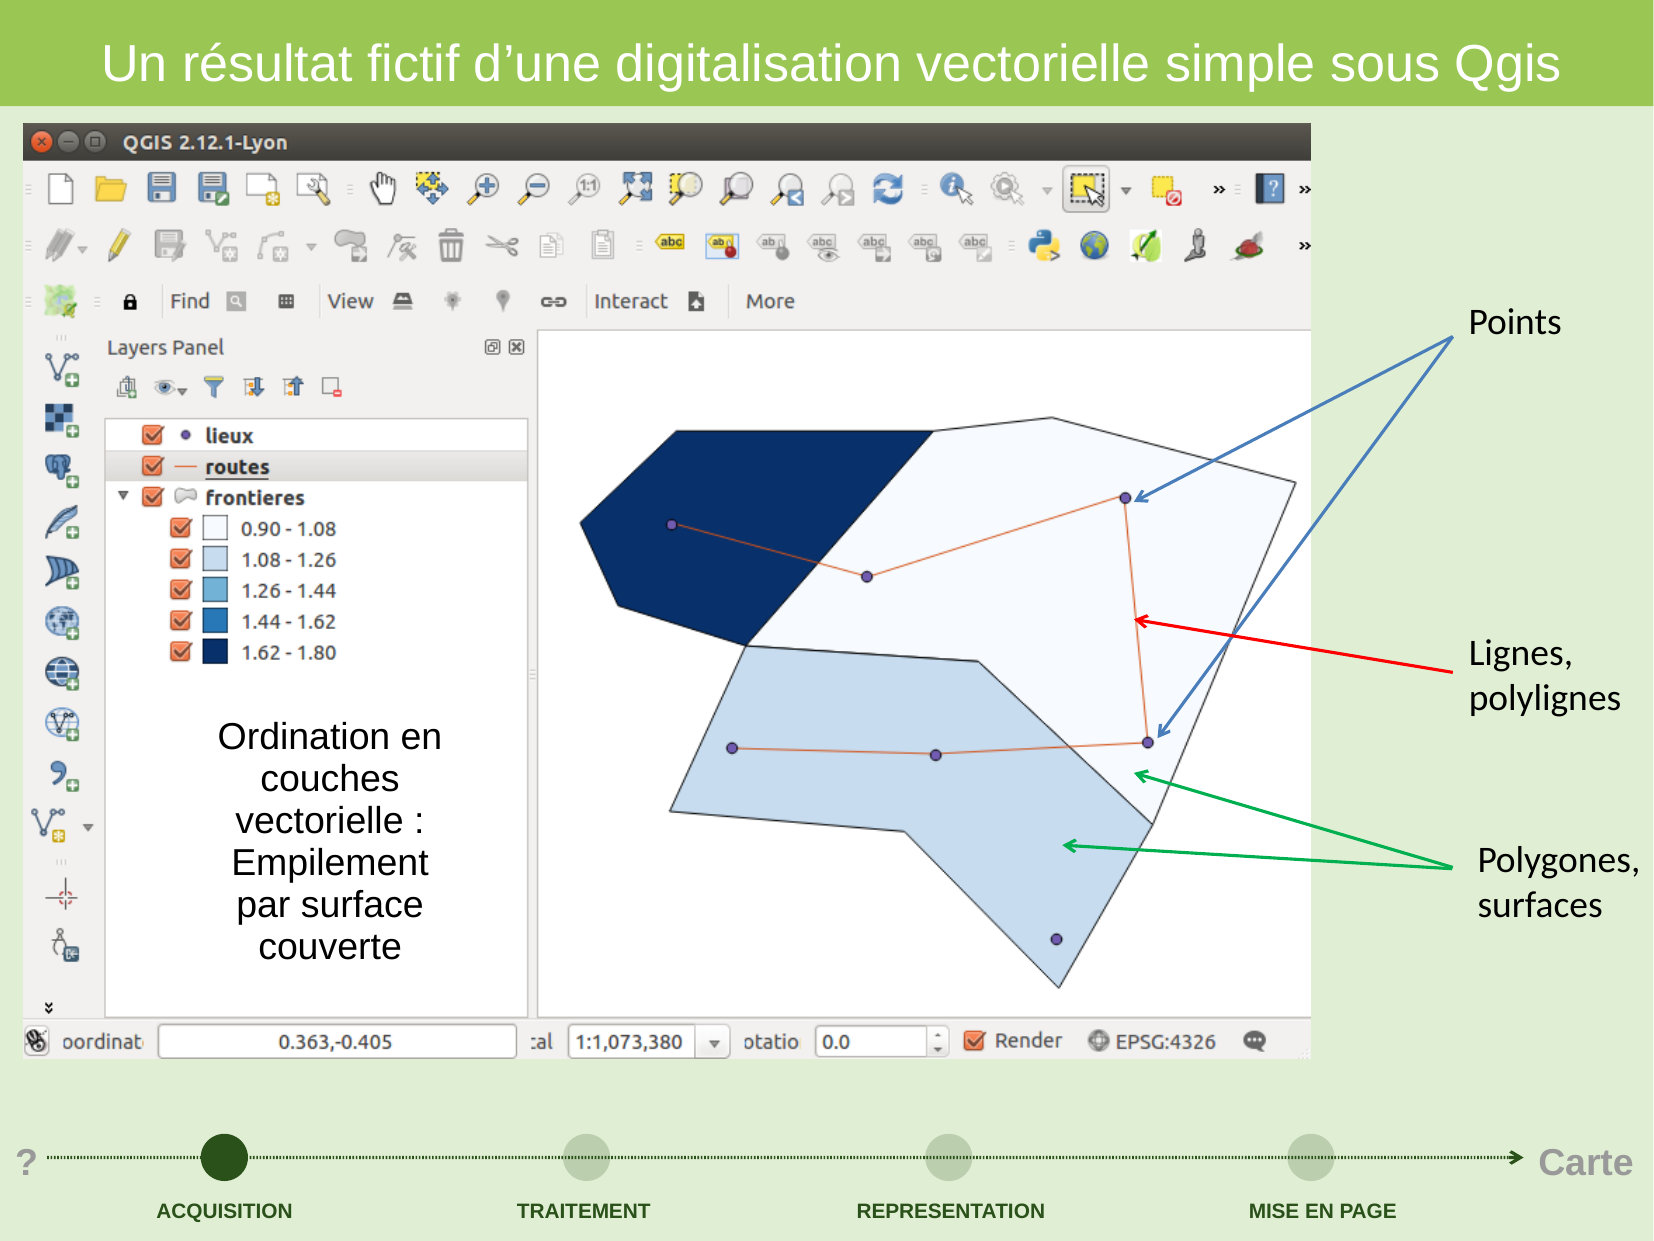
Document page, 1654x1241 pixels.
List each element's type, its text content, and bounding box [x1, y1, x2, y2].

title Un résultat fictif d’une digitalisation vectorielle simple sous Qgis [85, 0, 1578, 165]
picture [1237, 534, 1311, 647]
text_box Polygones, surfaces [1462, 827, 1654, 933]
text_box [925, 1133, 973, 1182]
picture [23, 123, 1311, 1060]
text_box Ordination en couches vectorielle : Empilement par surface couverte [195, 708, 466, 976]
text_box TRAITEMENT [502, 1190, 666, 1231]
text_box REPRESENTATION [841, 1190, 1060, 1231]
text_box [562, 1133, 611, 1182]
text_box MISE EN PAGE [1234, 1190, 1412, 1231]
text_box [1287, 1133, 1335, 1182]
text_box Lignes, polylignes [1453, 620, 1637, 725]
text_box [200, 1133, 248, 1182]
text_box Carte [1523, 1130, 1649, 1190]
text_box ACQUISITION [141, 1190, 308, 1231]
text_box Points [1453, 289, 1577, 350]
text_box ? [0, 1130, 54, 1190]
